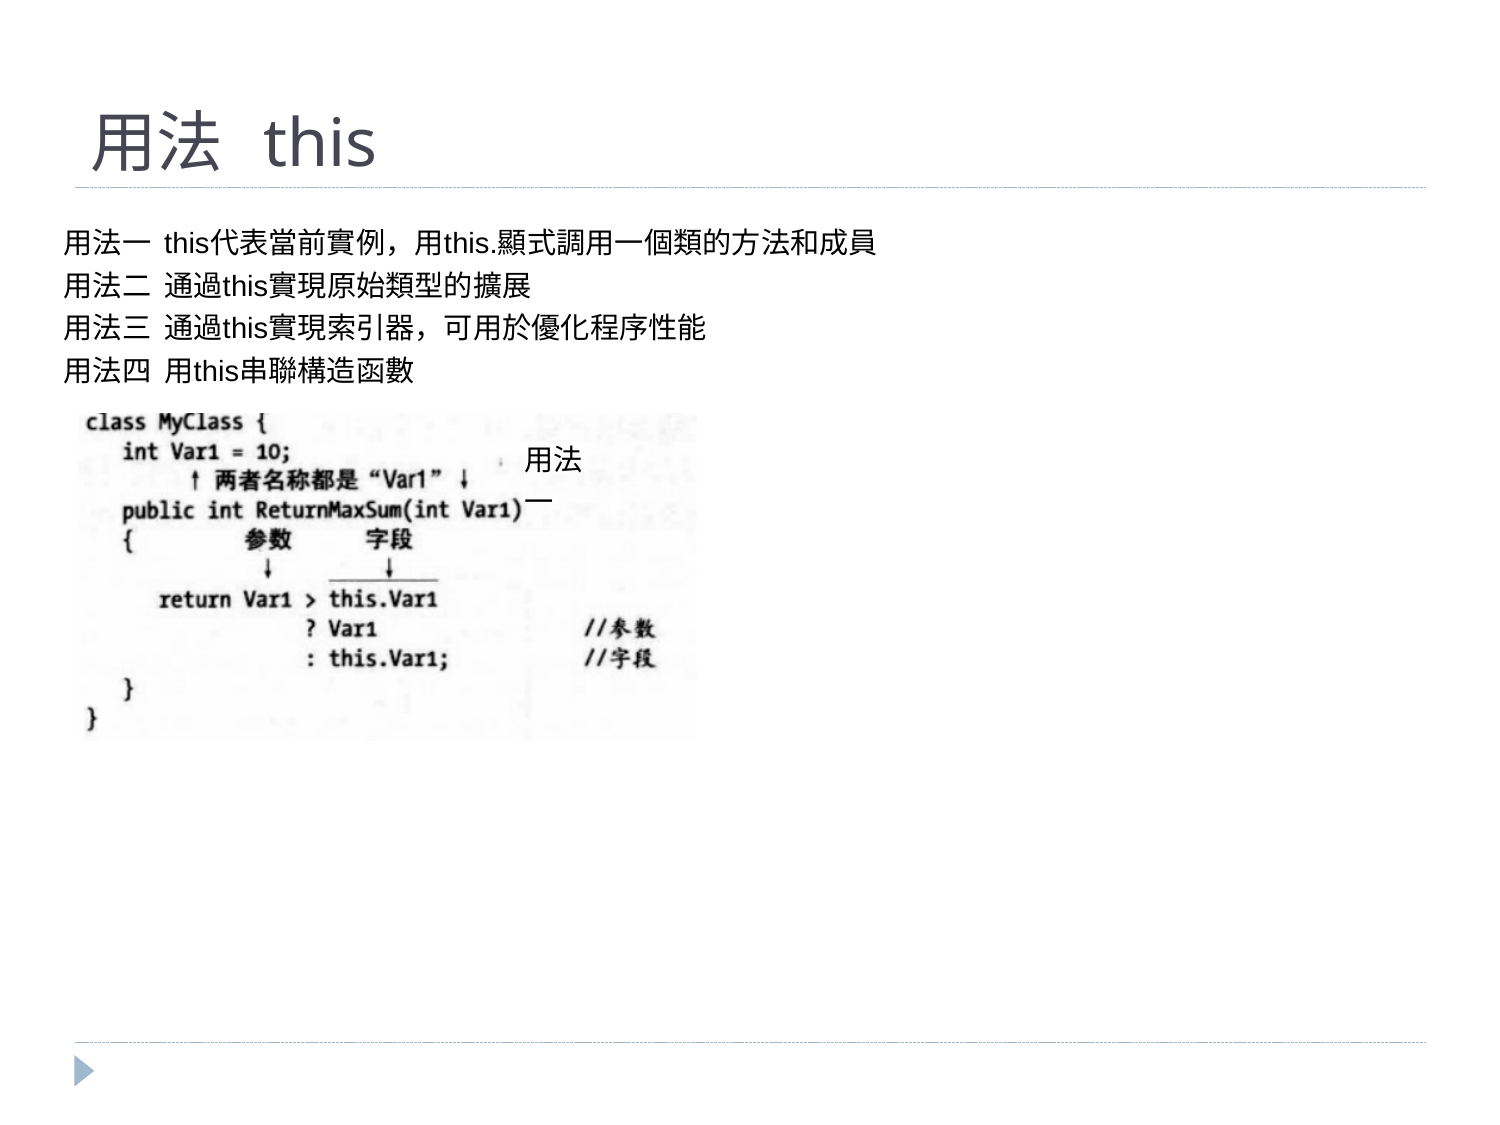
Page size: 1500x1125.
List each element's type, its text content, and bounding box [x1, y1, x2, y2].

picture [78, 413, 697, 741]
text_box 用法一 [509, 428, 626, 473]
title 用法 this [75, 25, 1426, 188]
text_box 用法一 this代表當前實例，用this.顯式調用一個類的方法和成員 用法二 通過this實現原始類型的擴展 用法三 通過this實現索引器，可用於優化程序性能 用法四 用this串聯構造函數 [48, 212, 1123, 396]
